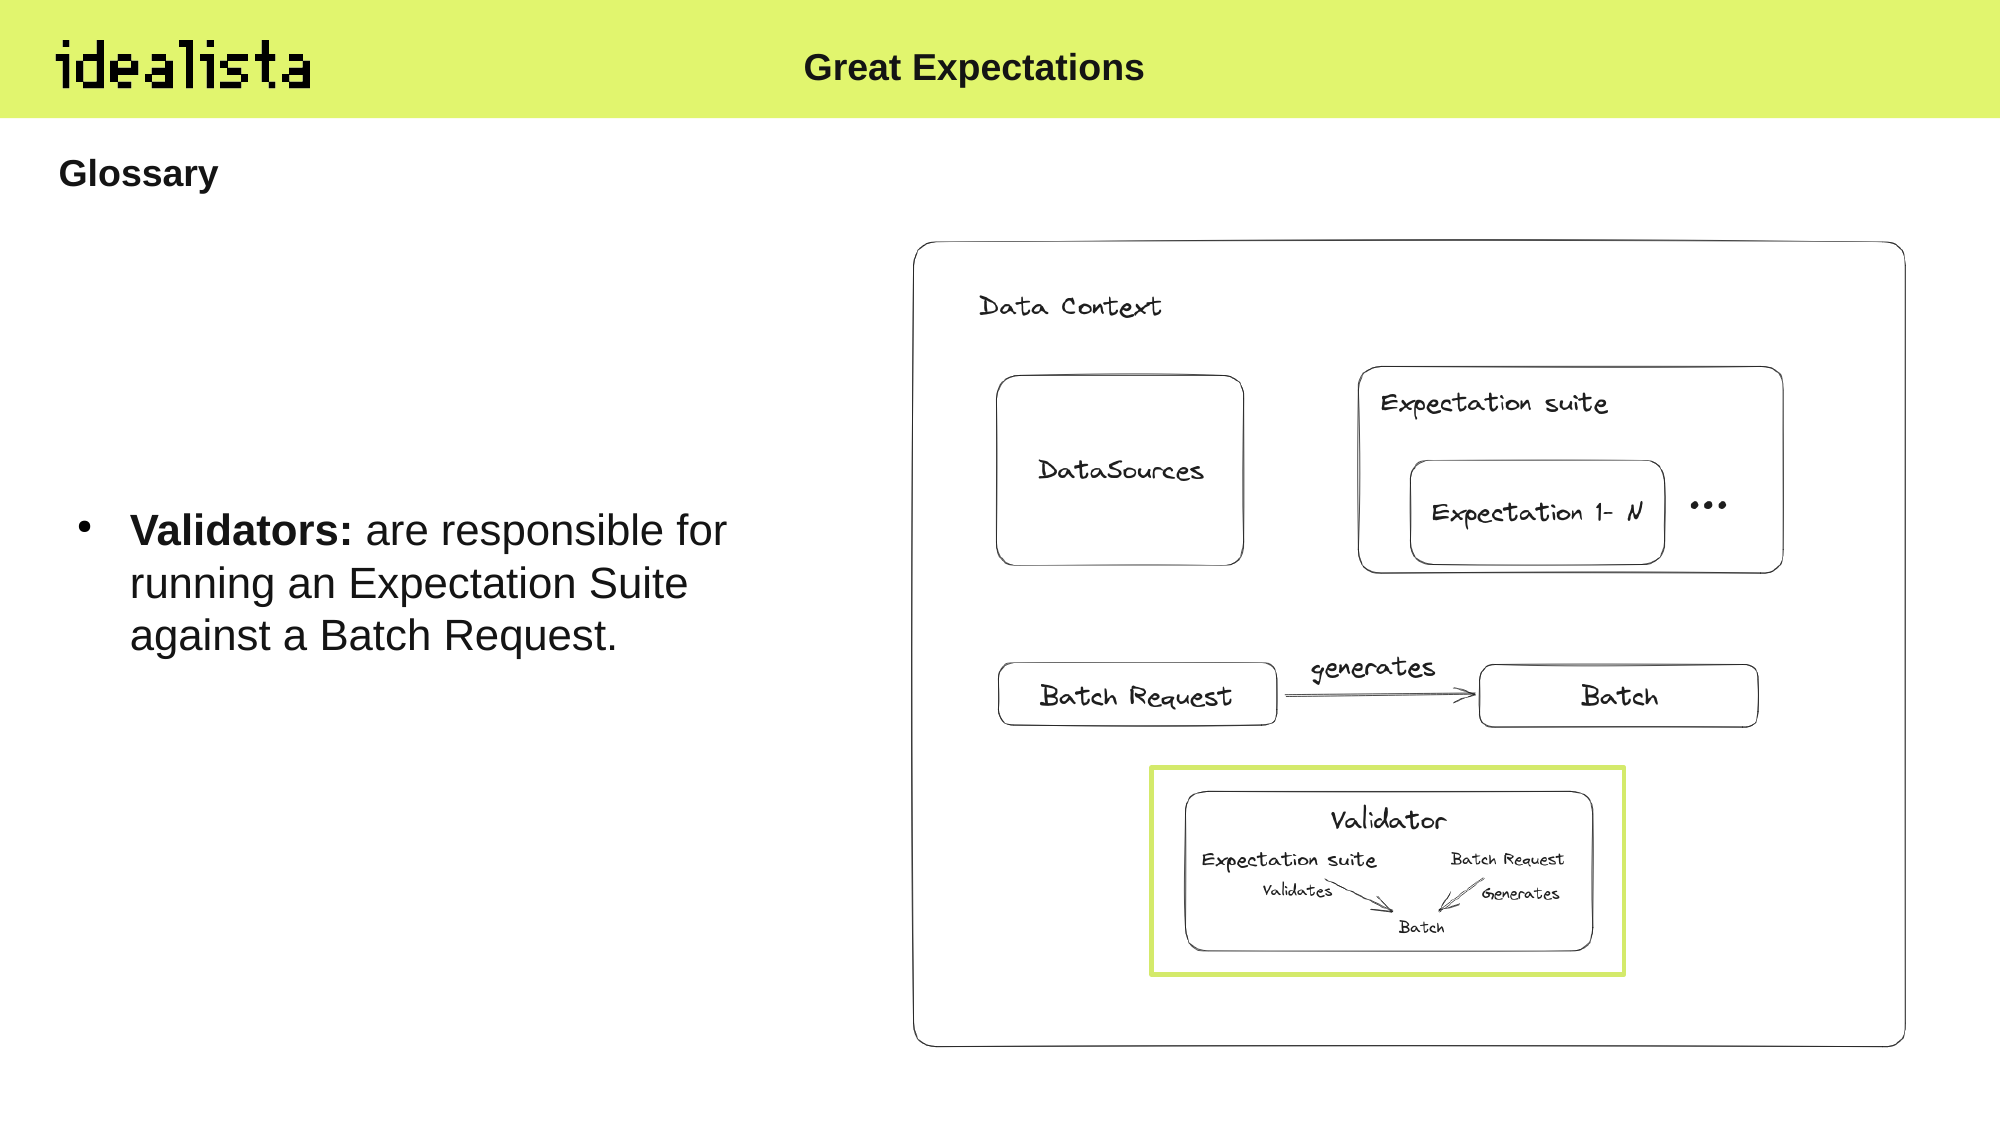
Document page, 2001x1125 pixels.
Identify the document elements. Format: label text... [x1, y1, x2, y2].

title Great Expectations [590, 41, 1359, 89]
title Glossary [58, 147, 1949, 195]
picture [53, 36, 318, 92]
picture [856, 206, 1931, 1066]
list Validators: are responsible for running an Expectation Suite against a Batch Request. [59, 501, 827, 562]
